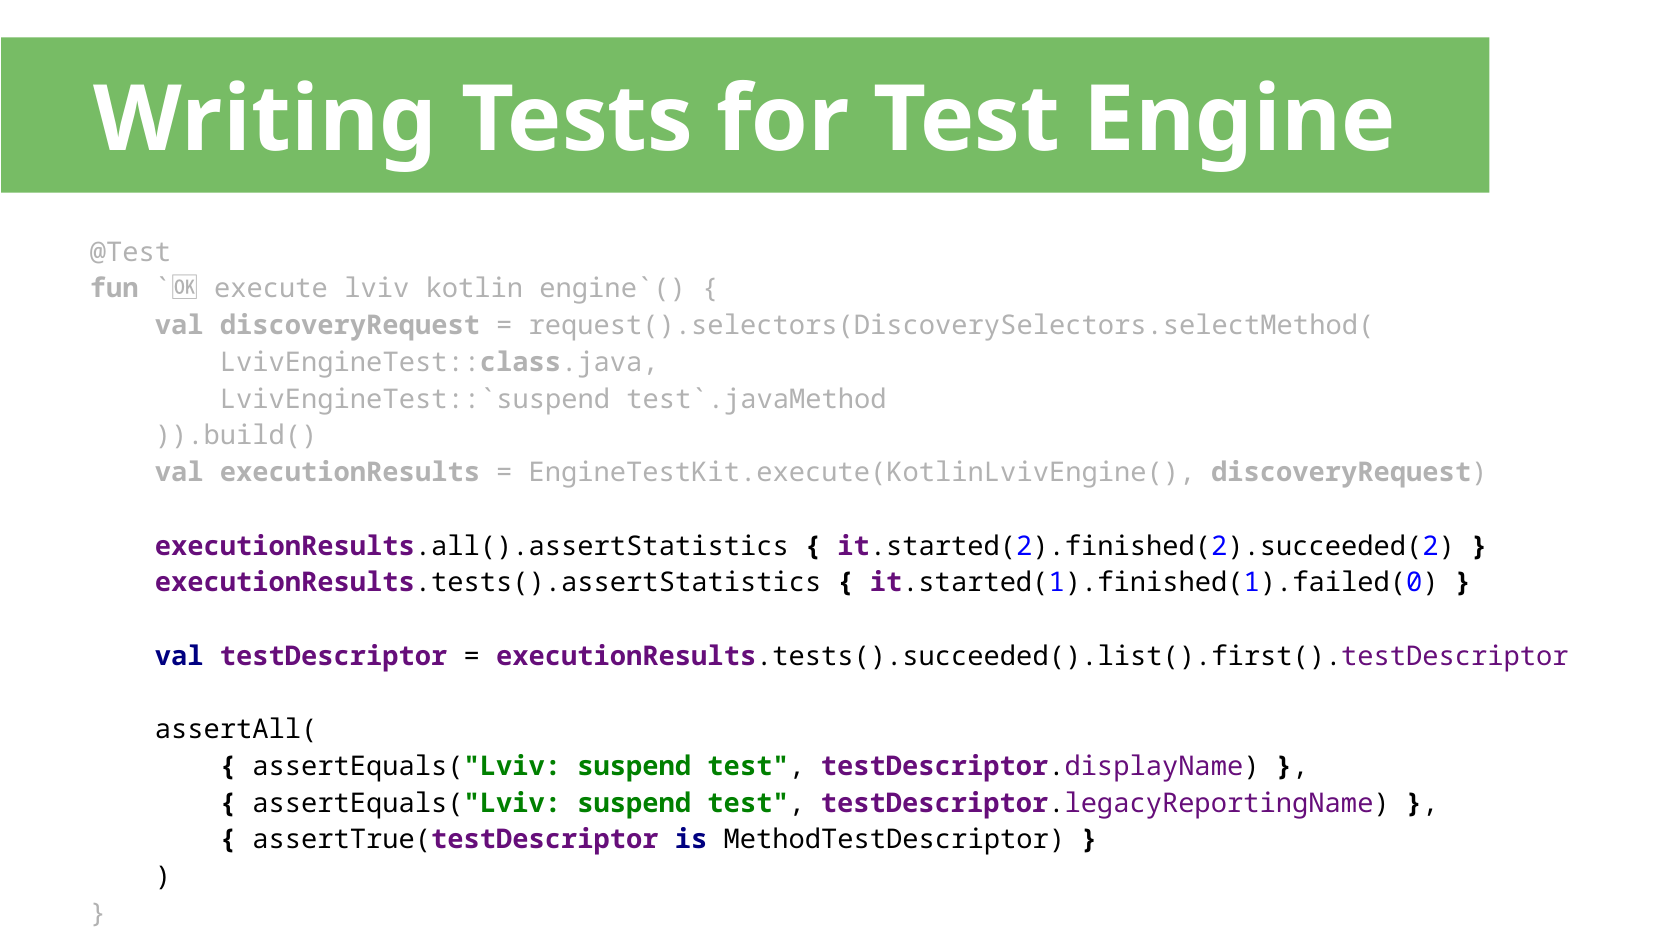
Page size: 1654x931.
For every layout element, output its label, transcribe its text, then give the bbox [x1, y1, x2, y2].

text_box @Test fun `🆗 execute lviv kotlin engine`() { val discoveryRequest = request().selectors(DiscoverySelectors.selectMethod( LvivEngineTest::class.java, LvivEngineTest::`suspend test`.javaMethod )).build() val executionResults = EngineTestKit.execute(KotlinLvivEngine(), discoveryRequest) executionResults.all().assertStatistics { it.started(2).finished(2).succeeded(2) } executionResults.tests().assertStatistics { it.started(1).finished(1).failed(0) } val testDescriptor = executionResults.tests().succeeded().list().first().testDescriptor assertAll( { assertEquals("Lviv: suspend test", testDescriptor.displayName) }, { assertEquals("Lviv: suspend test", testDescriptor.legacyReportingName) }, { assertTrue(testDescriptor is MethodTestDescriptor) } ) } [75, 225, 1584, 858]
title Writing Tests for Test Engine [1, 37, 1490, 193]
